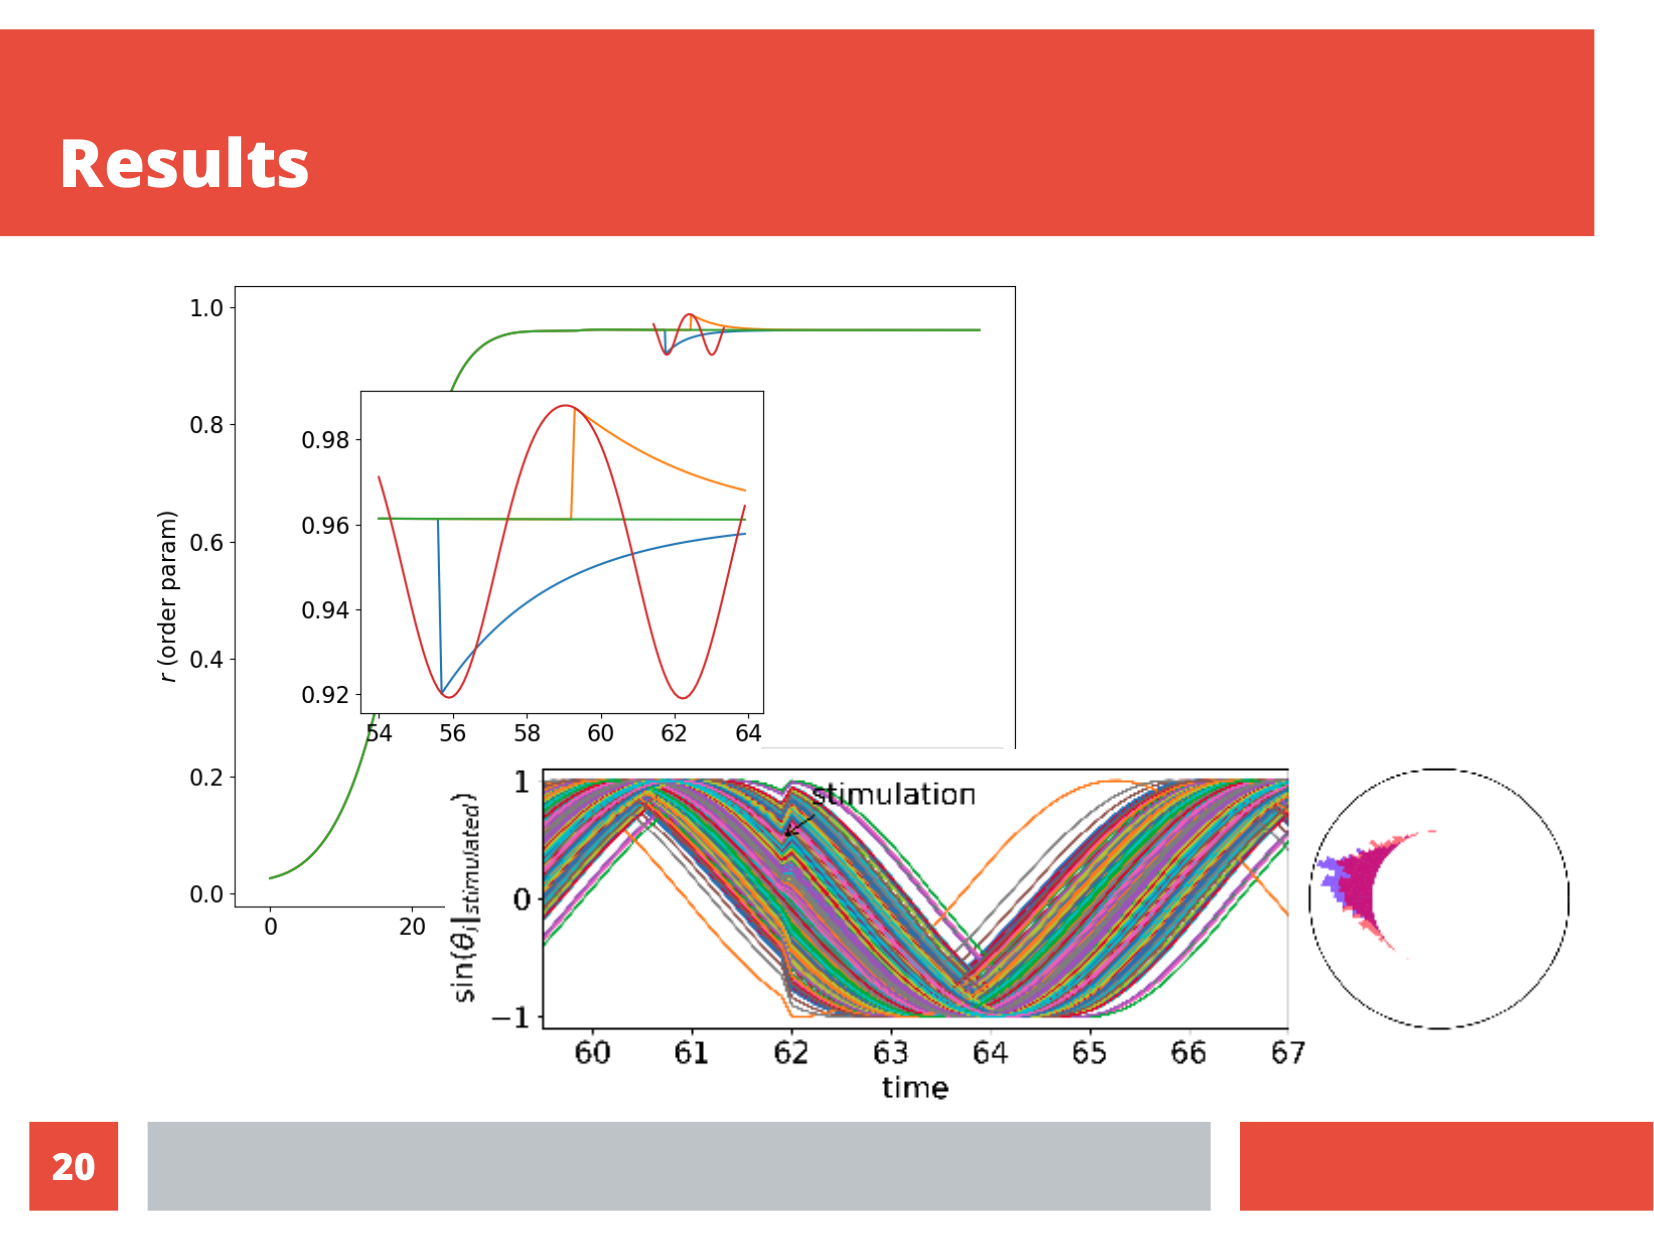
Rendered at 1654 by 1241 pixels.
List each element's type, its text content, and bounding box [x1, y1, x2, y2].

picture [150, 278, 1584, 1111]
title Results [58, 58, 1595, 207]
